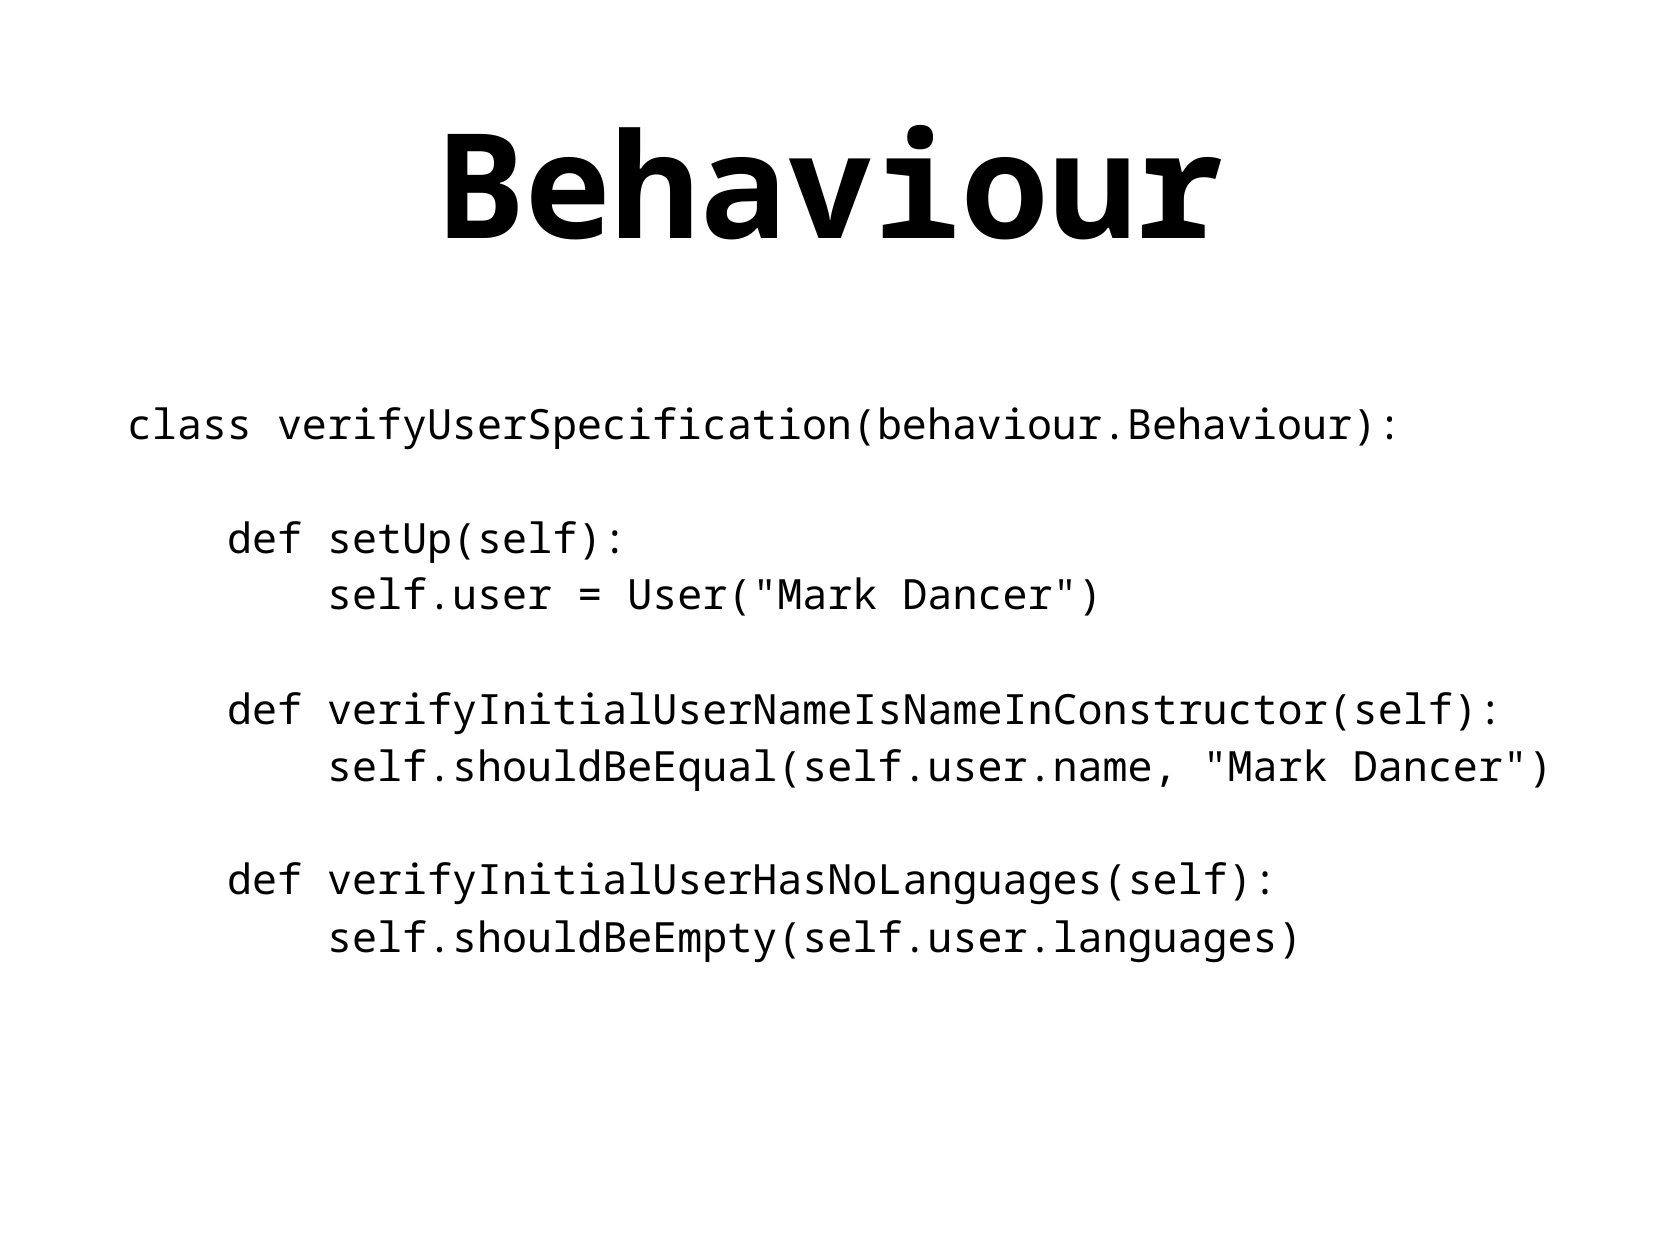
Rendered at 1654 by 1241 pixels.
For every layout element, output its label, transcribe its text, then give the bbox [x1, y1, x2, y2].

text_box Behaviour [368, 75, 1293, 263]
text_box class verifyUserSpecification(behaviour.Behaviour): def setUp(self): self.user = User("Mark Dancer") def verifyInitialUserNameIsNameInConstructor(self): self.shouldBeEqual(self.user.name, "Mark Dancer") def verifyInitialUserHasNoLanguages(self): self.shouldBeEmpty(self.user.languages) [112, 386, 1653, 985]
